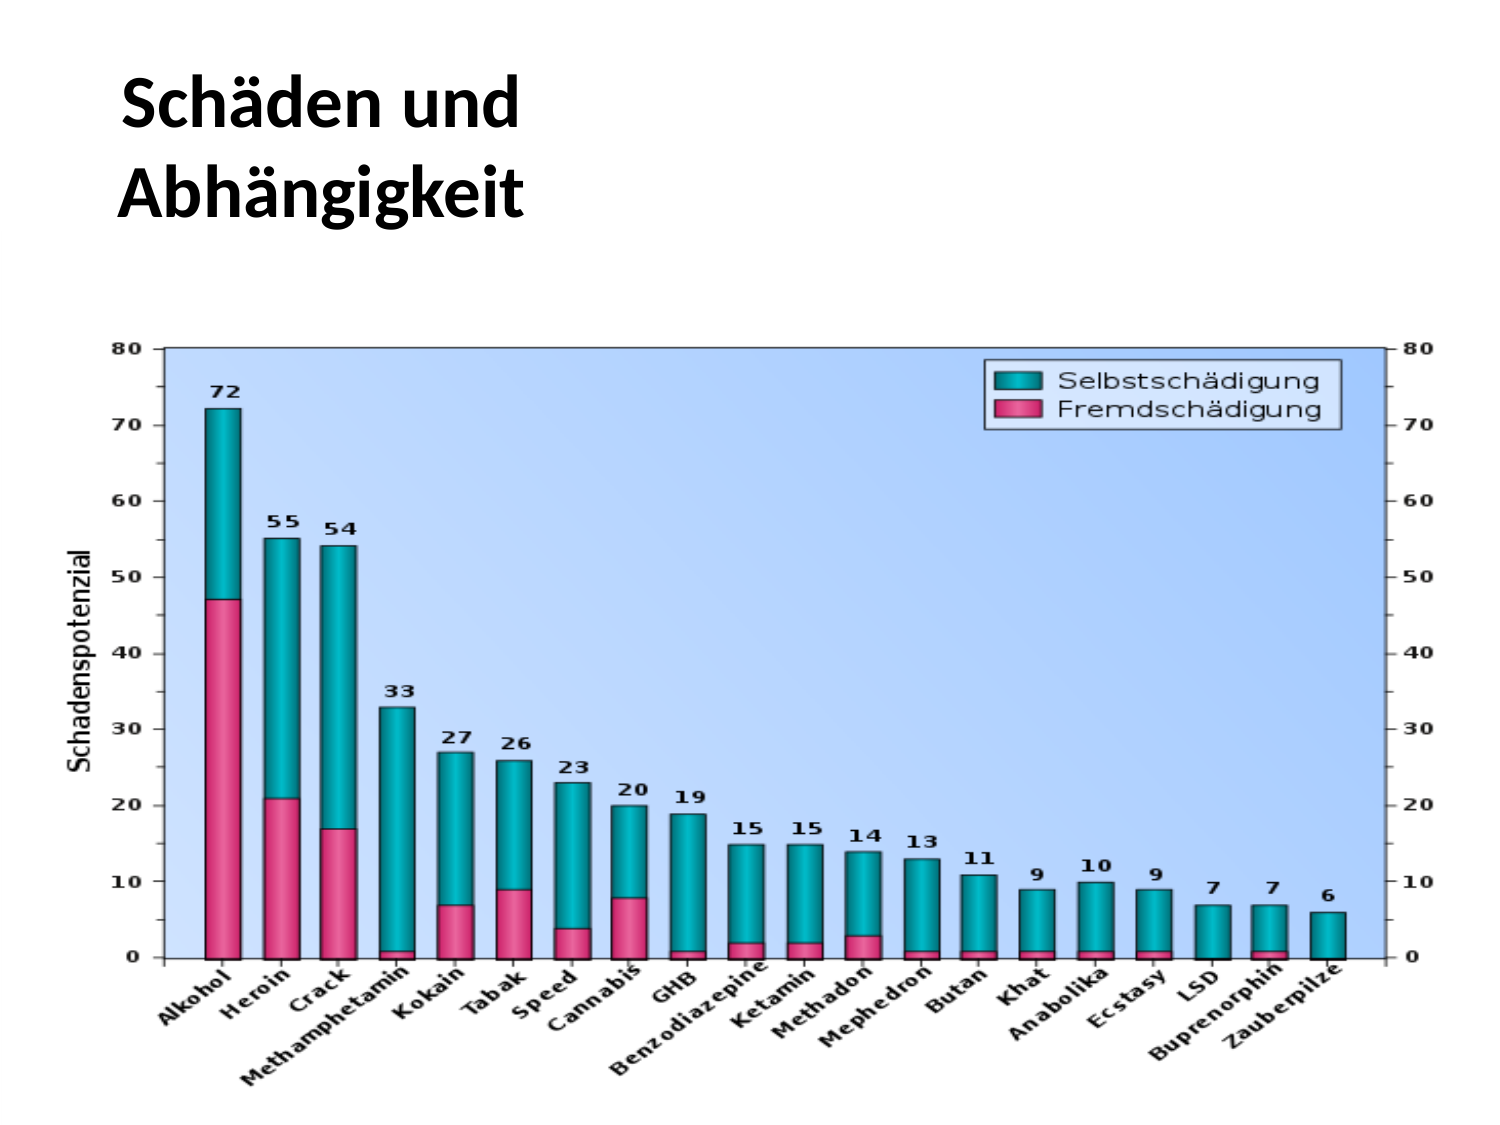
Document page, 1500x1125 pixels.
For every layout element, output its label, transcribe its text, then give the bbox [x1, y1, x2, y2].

title Schäden und Abhängigkeit [75, 44, 569, 231]
picture [0, 231, 1500, 1125]
